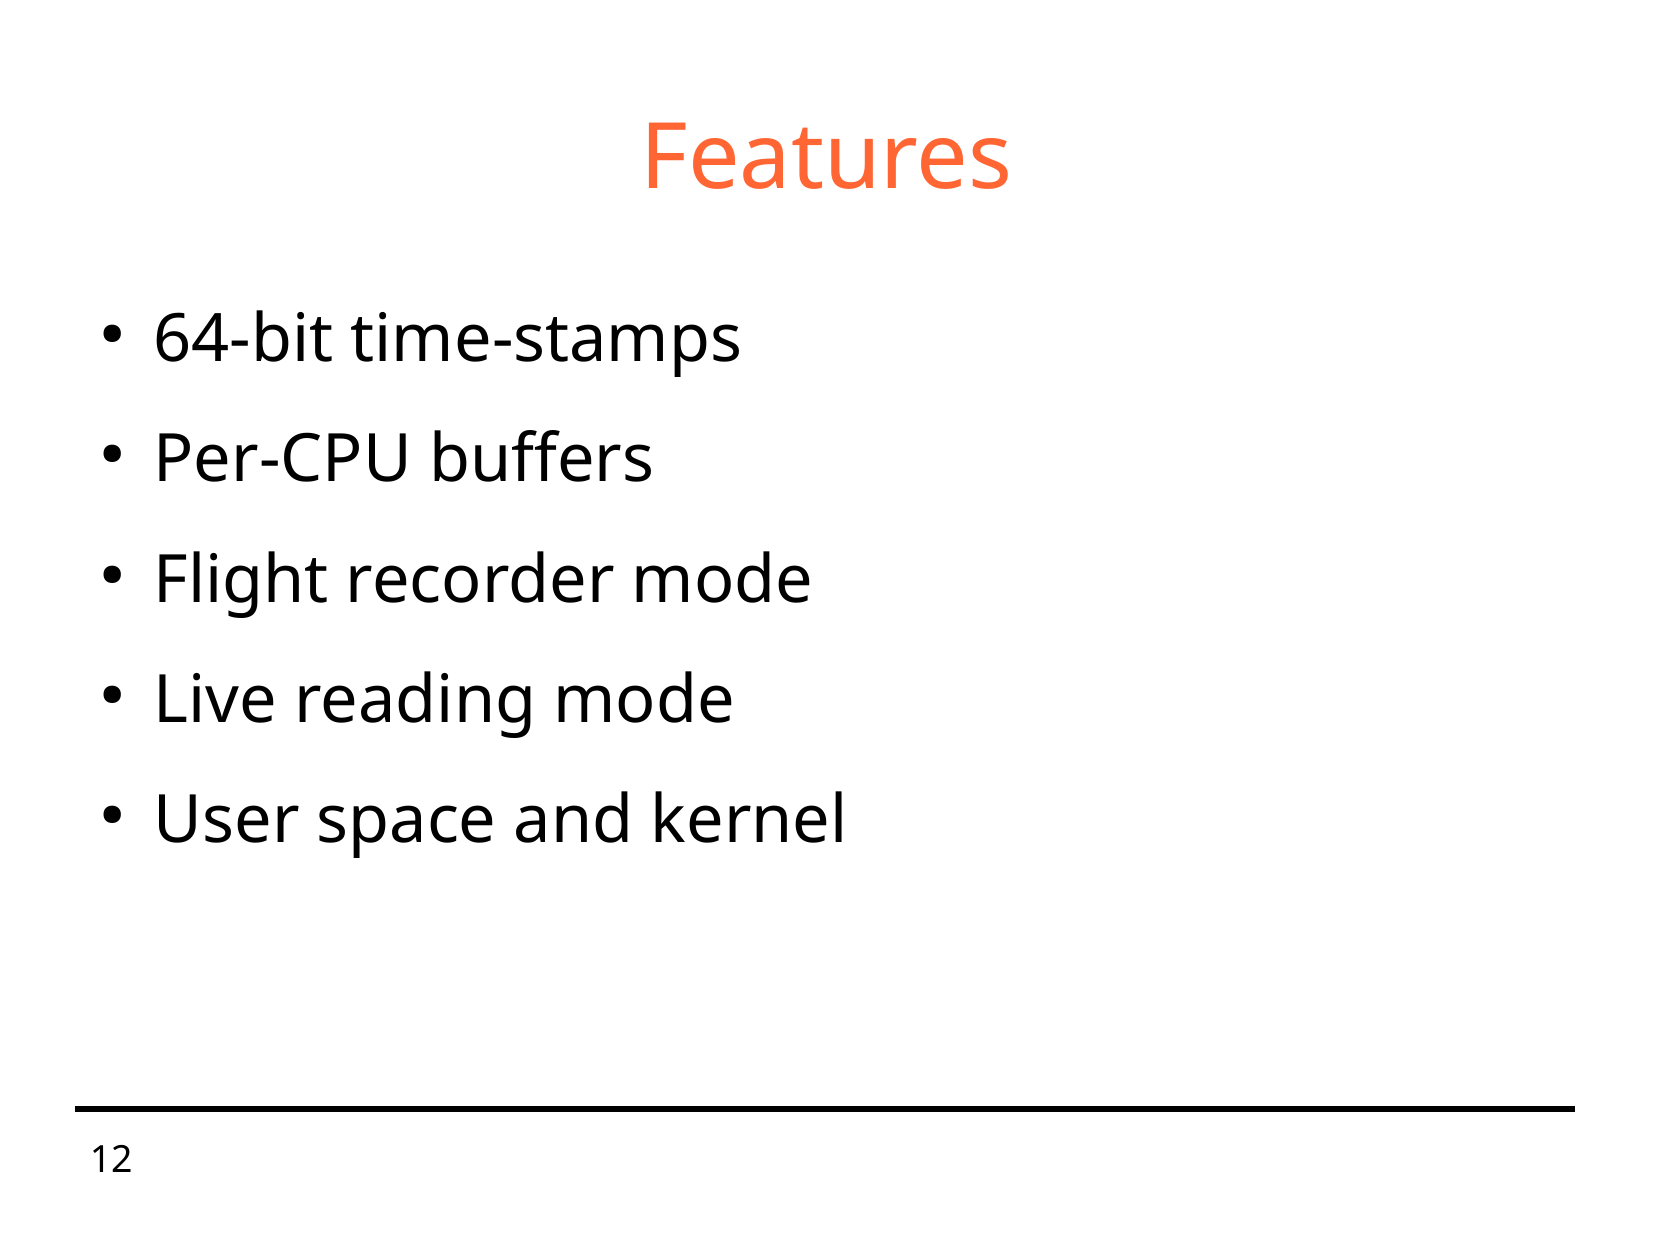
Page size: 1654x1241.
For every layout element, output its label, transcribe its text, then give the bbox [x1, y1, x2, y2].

title Features [82, 49, 1571, 257]
list 64-bit time-stamps Per-CPU buffers Flight recorder mode Live reading mode User space and kernel [82, 290, 1571, 1109]
